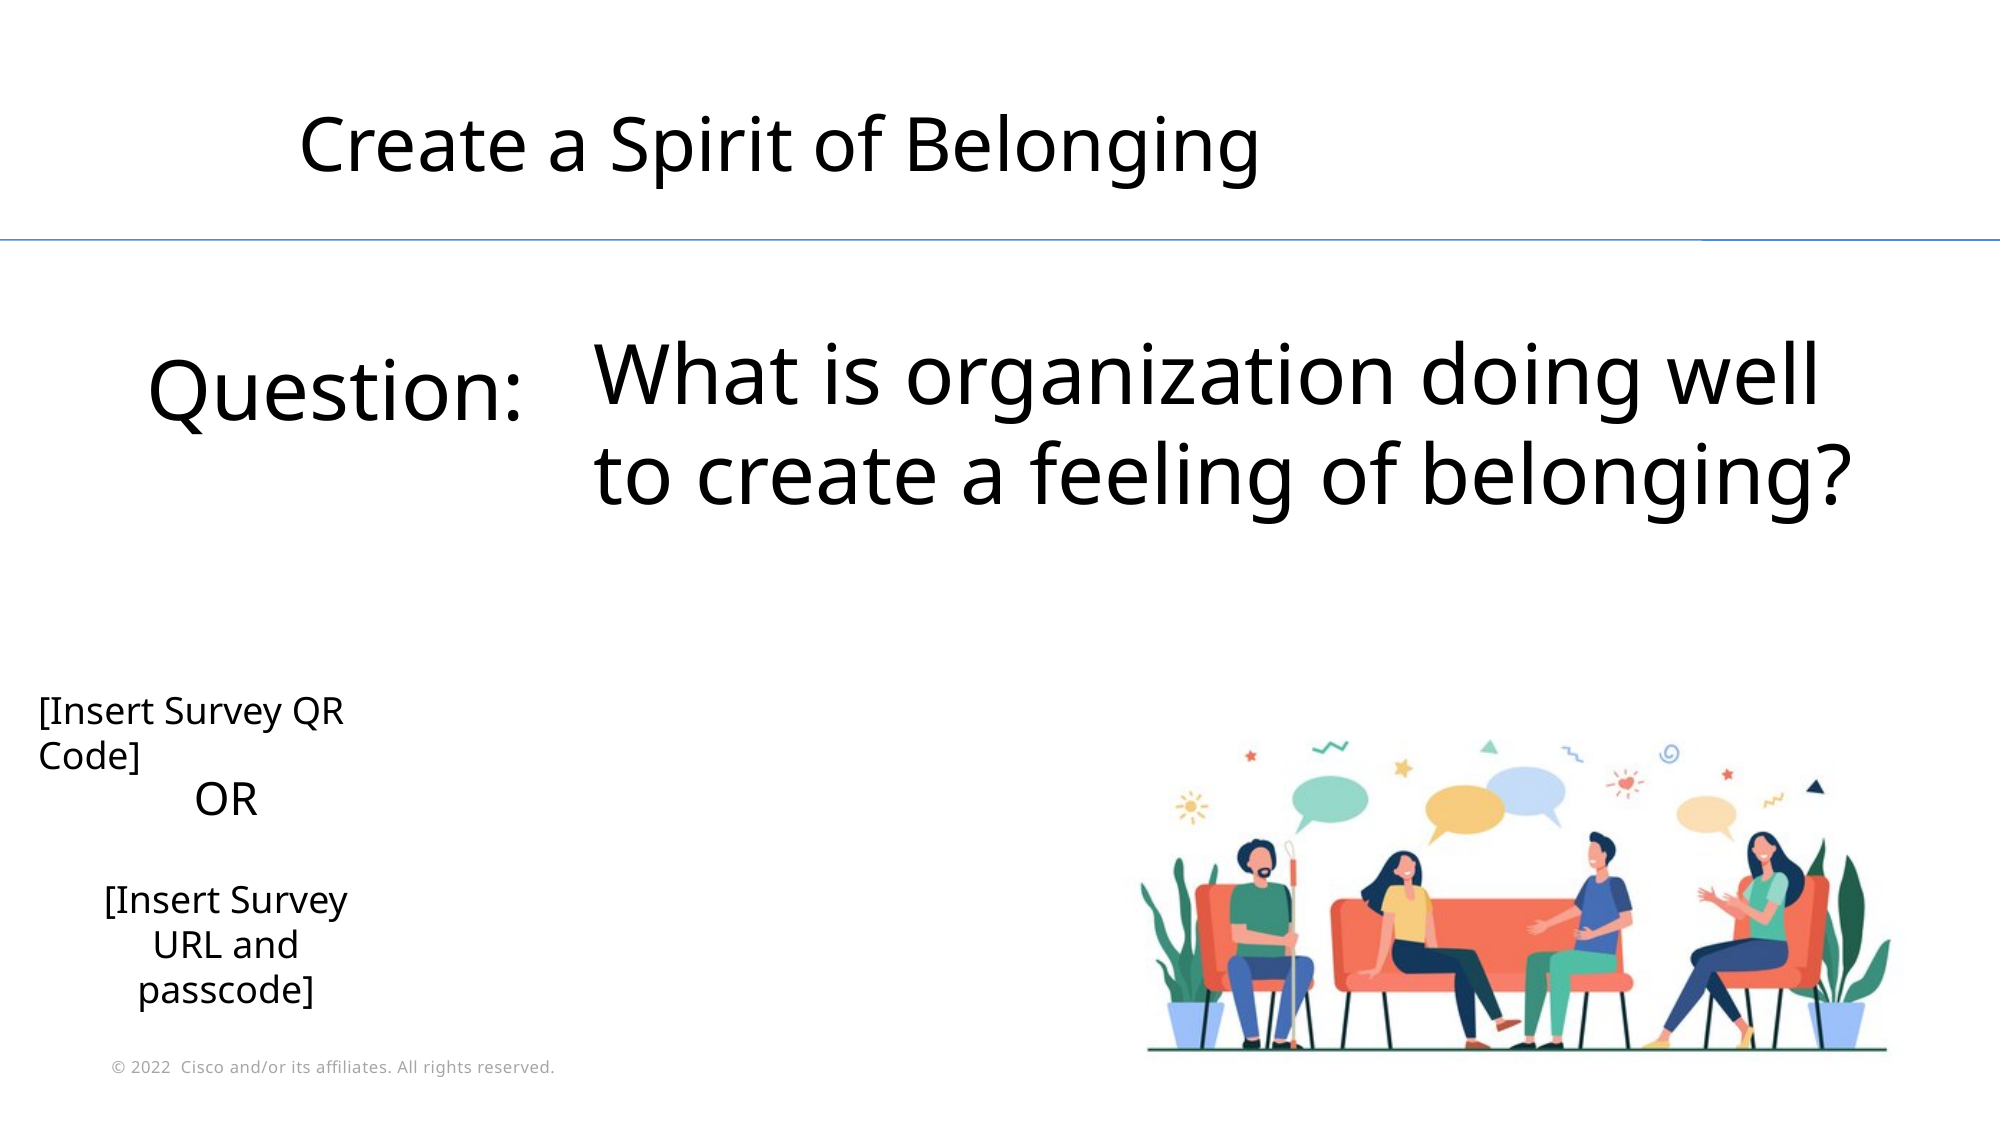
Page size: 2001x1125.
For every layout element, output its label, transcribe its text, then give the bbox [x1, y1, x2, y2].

text_box What is organization doing well to create a feeling of belonging? [578, 313, 1900, 529]
text_box Create a Spirit of Belonging [283, 88, 1279, 194]
picture [1054, 694, 1953, 1098]
text_box Question: [131, 329, 562, 445]
text_box OR [126, 785, 327, 833]
text_box [Insert Survey URL and passcode] [54, 868, 398, 1019]
text_box OR [200, 785, 222, 812]
text_box OR [238, 786, 250, 798]
text_box [Insert Survey QR Code] [23, 679, 429, 785]
